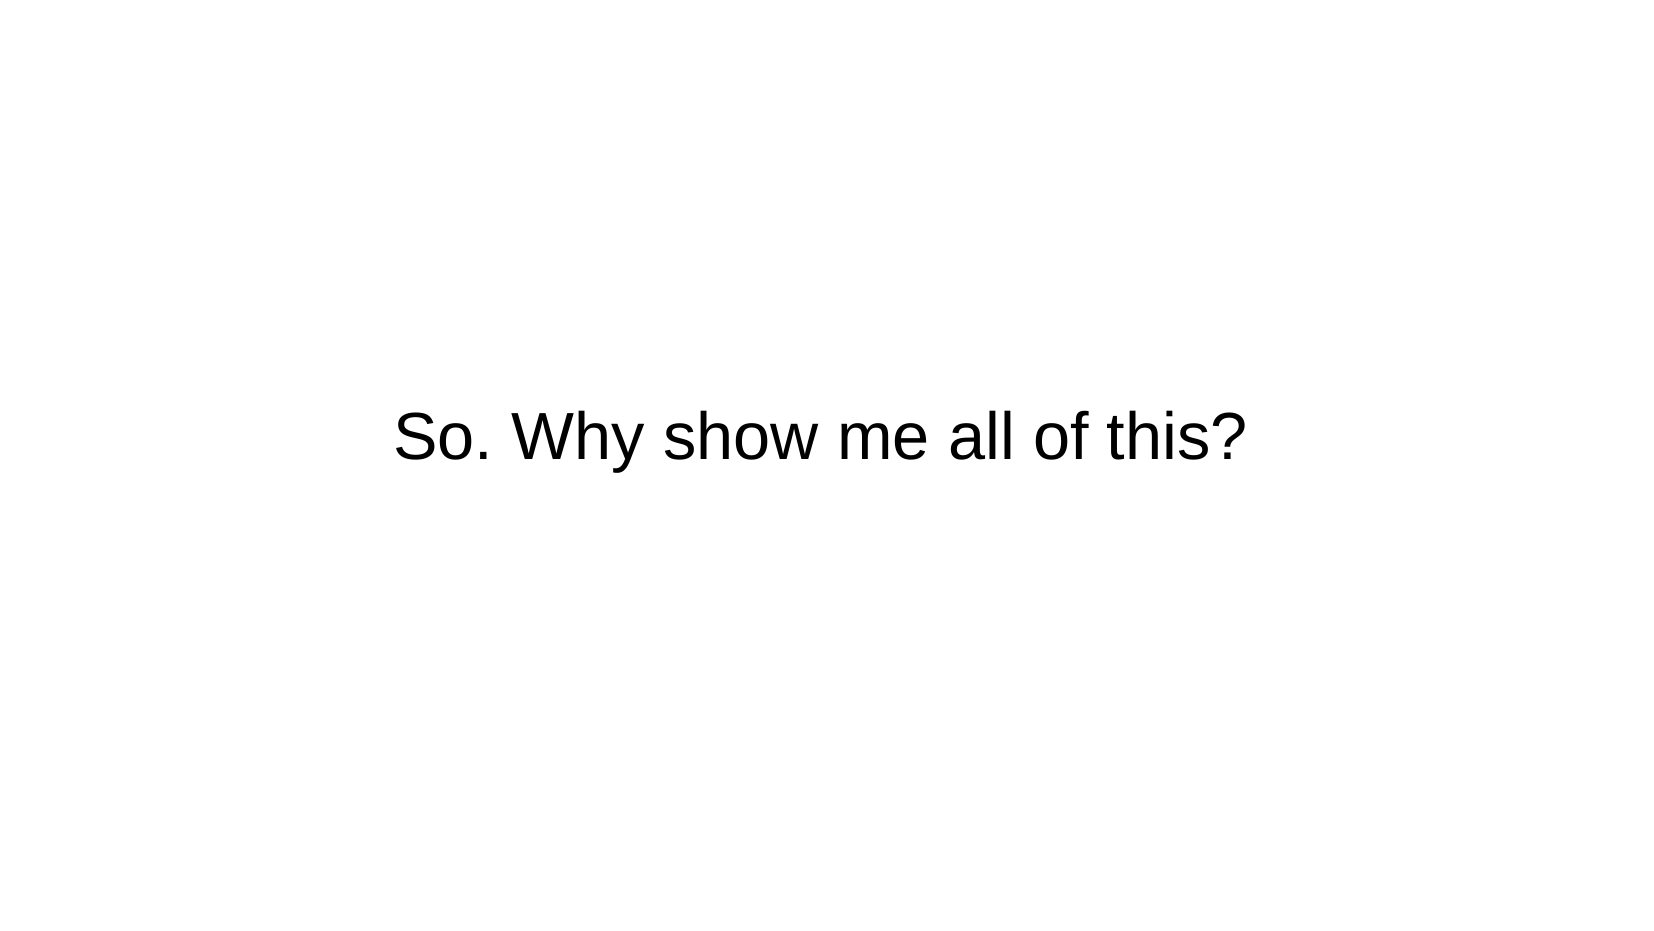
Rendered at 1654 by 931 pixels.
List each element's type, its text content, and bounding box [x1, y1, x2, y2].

subtitle So. Why show me all of this? [76, 76, 1565, 797]
